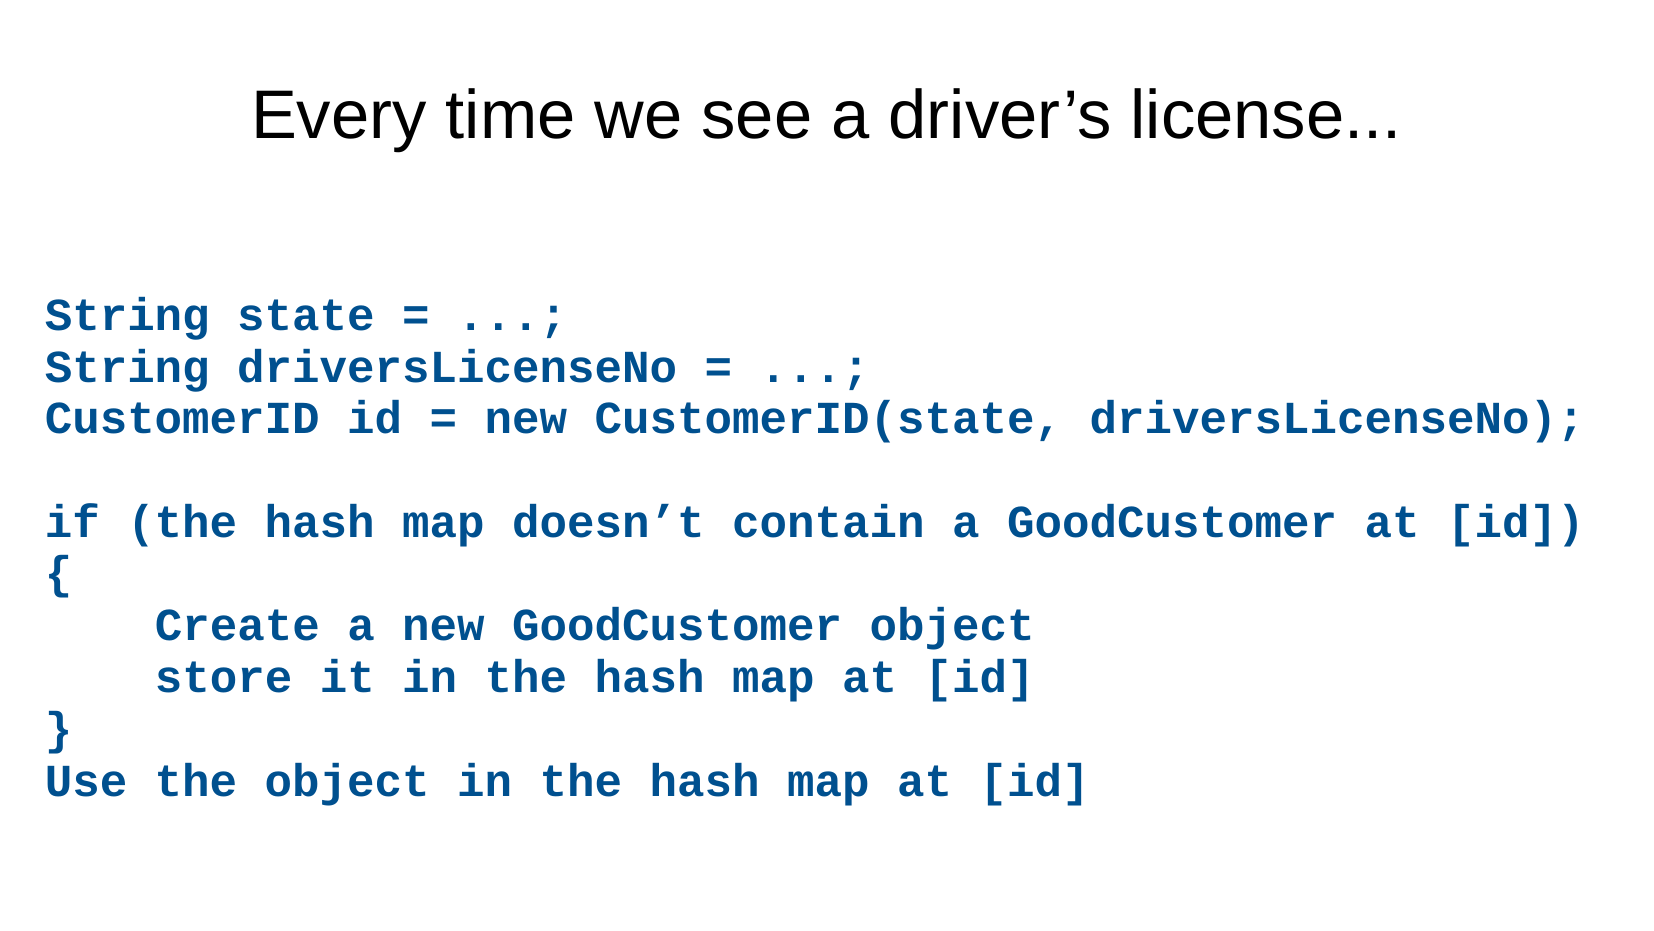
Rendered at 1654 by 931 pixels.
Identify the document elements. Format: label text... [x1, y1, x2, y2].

text_box String state = ...; String driversLicenseNo = ...; CustomerID id = new CustomerID(state, driversLicenseNo); if (the hash map doesn’t contain a GoodCustomer at [id]) { Create a new GoodCustomer object store it in the hash map at [id] } Use the object in the hash map at [id] [30, 285, 1636, 865]
title Every time we see a driver’s license... [82, 37, 1571, 193]
